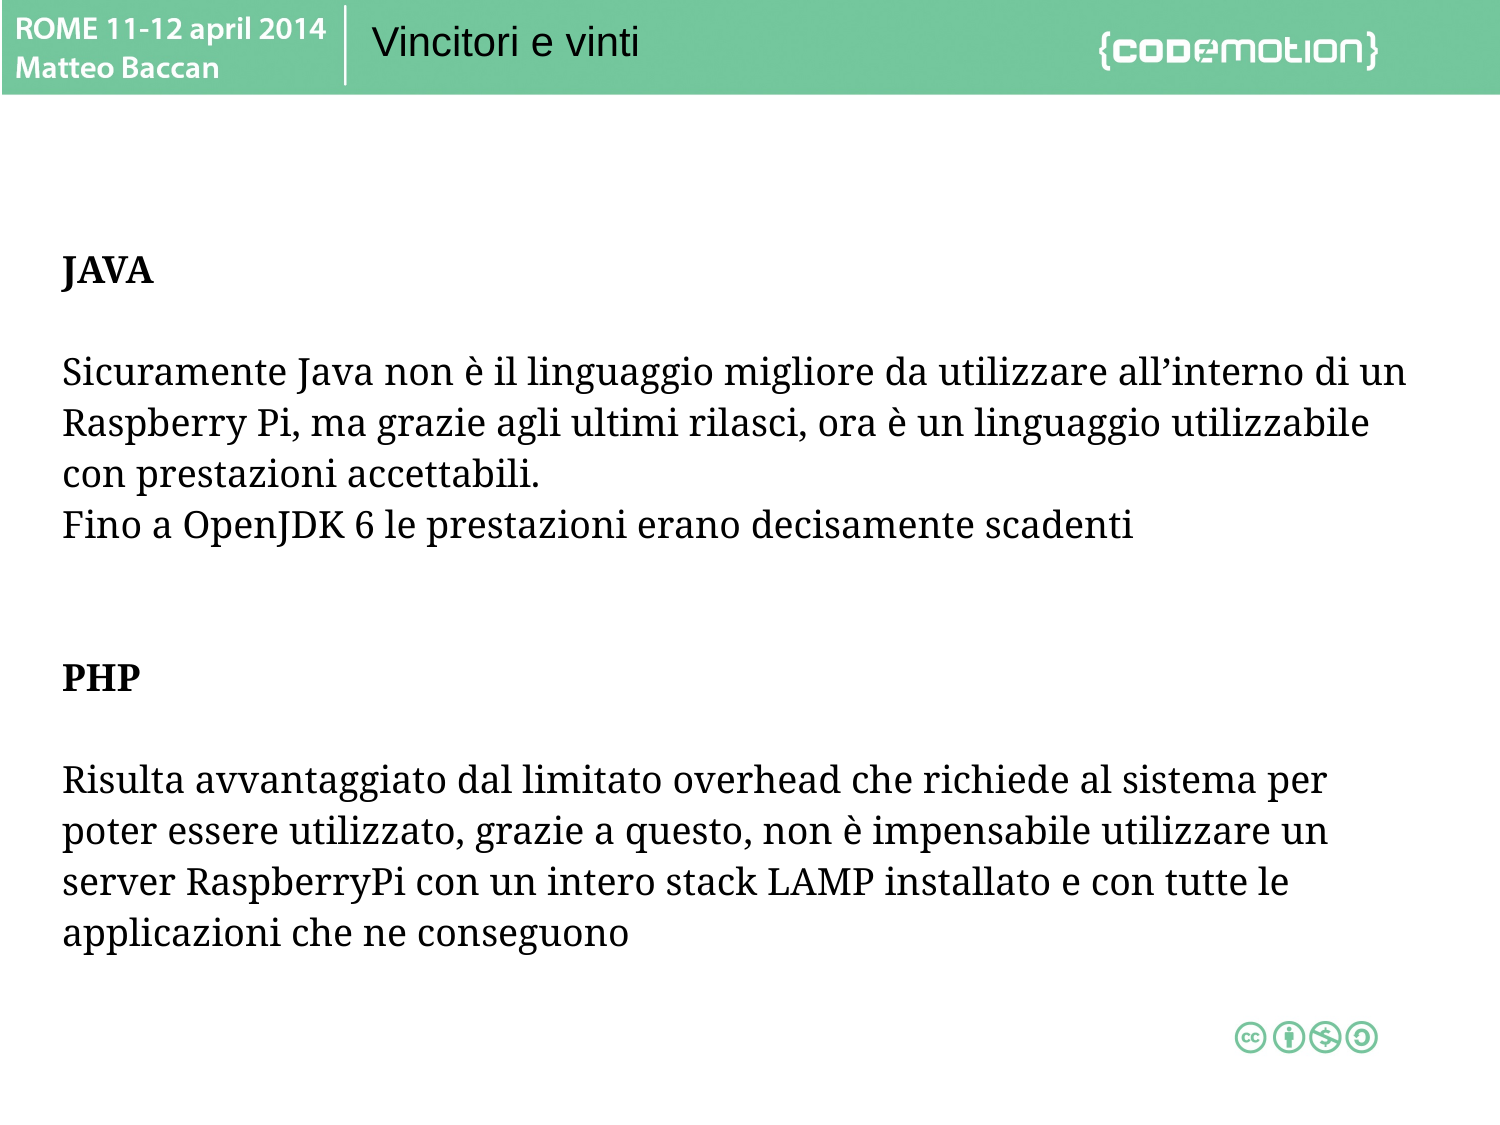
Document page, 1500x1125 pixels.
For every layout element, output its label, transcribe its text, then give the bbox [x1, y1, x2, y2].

list Vincitori e vinti [356, 11, 1382, 87]
text_box JAVA Sicuramente Java non è il linguaggio migliore da utilizzare all’interno di un Raspberry Pi, ma grazie agli ultimi rilasci, ora è un linguaggio utilizzabile con prestazioni accettabili. Fino a OpenJDK 6 le prestazioni erano decisamente scadenti PHP Risulta avvantaggiato dal limitato overhead che richiede al sistema per poter essere utilizzato, grazie a questo, non è impensabile utilizzare un server RaspberryPi con un intero stack LAMP installato e con tutte le applicazioni che ne conseguono [47, 236, 1430, 934]
picture [2, 0, 1500, 1125]
